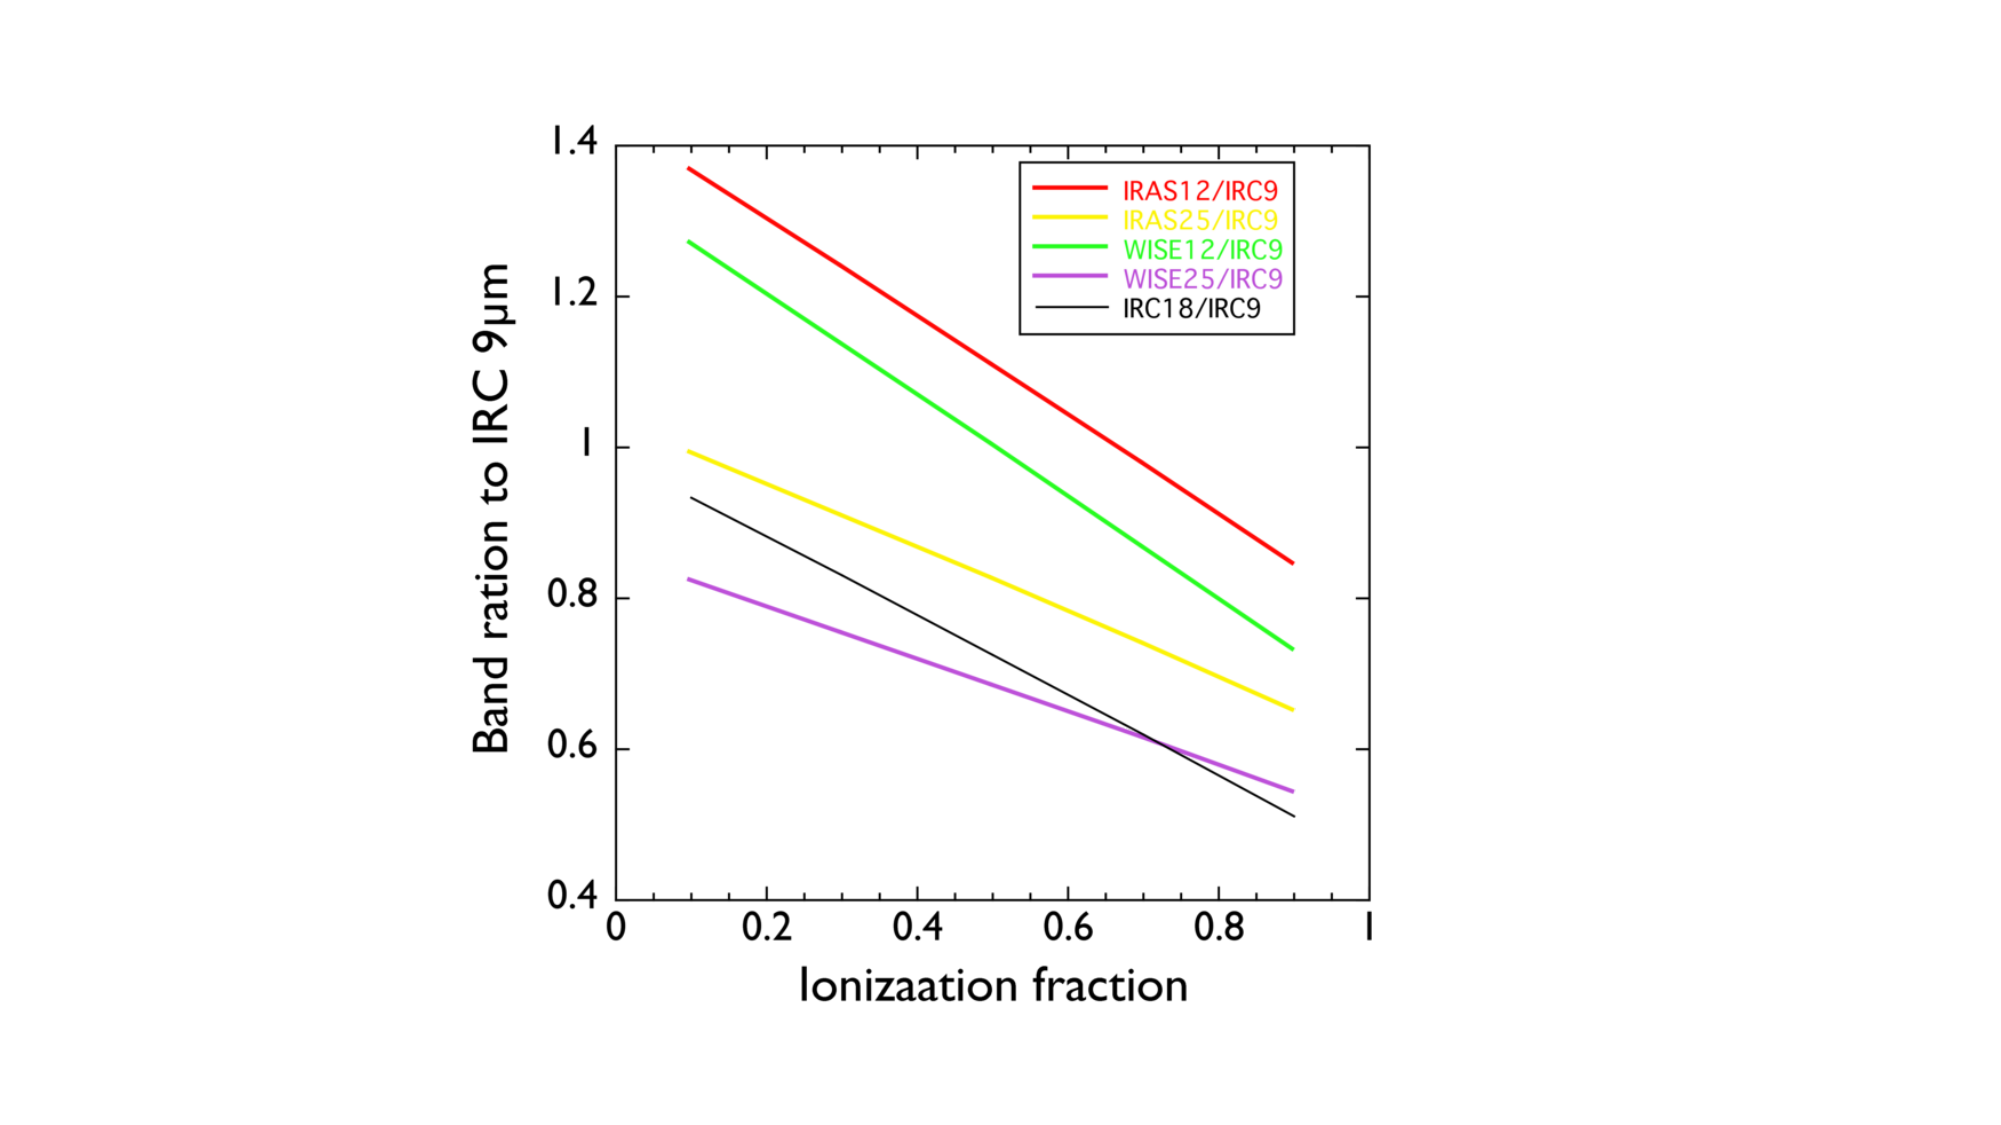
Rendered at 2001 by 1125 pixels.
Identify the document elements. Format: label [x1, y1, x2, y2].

picture [465, 119, 1380, 1015]
